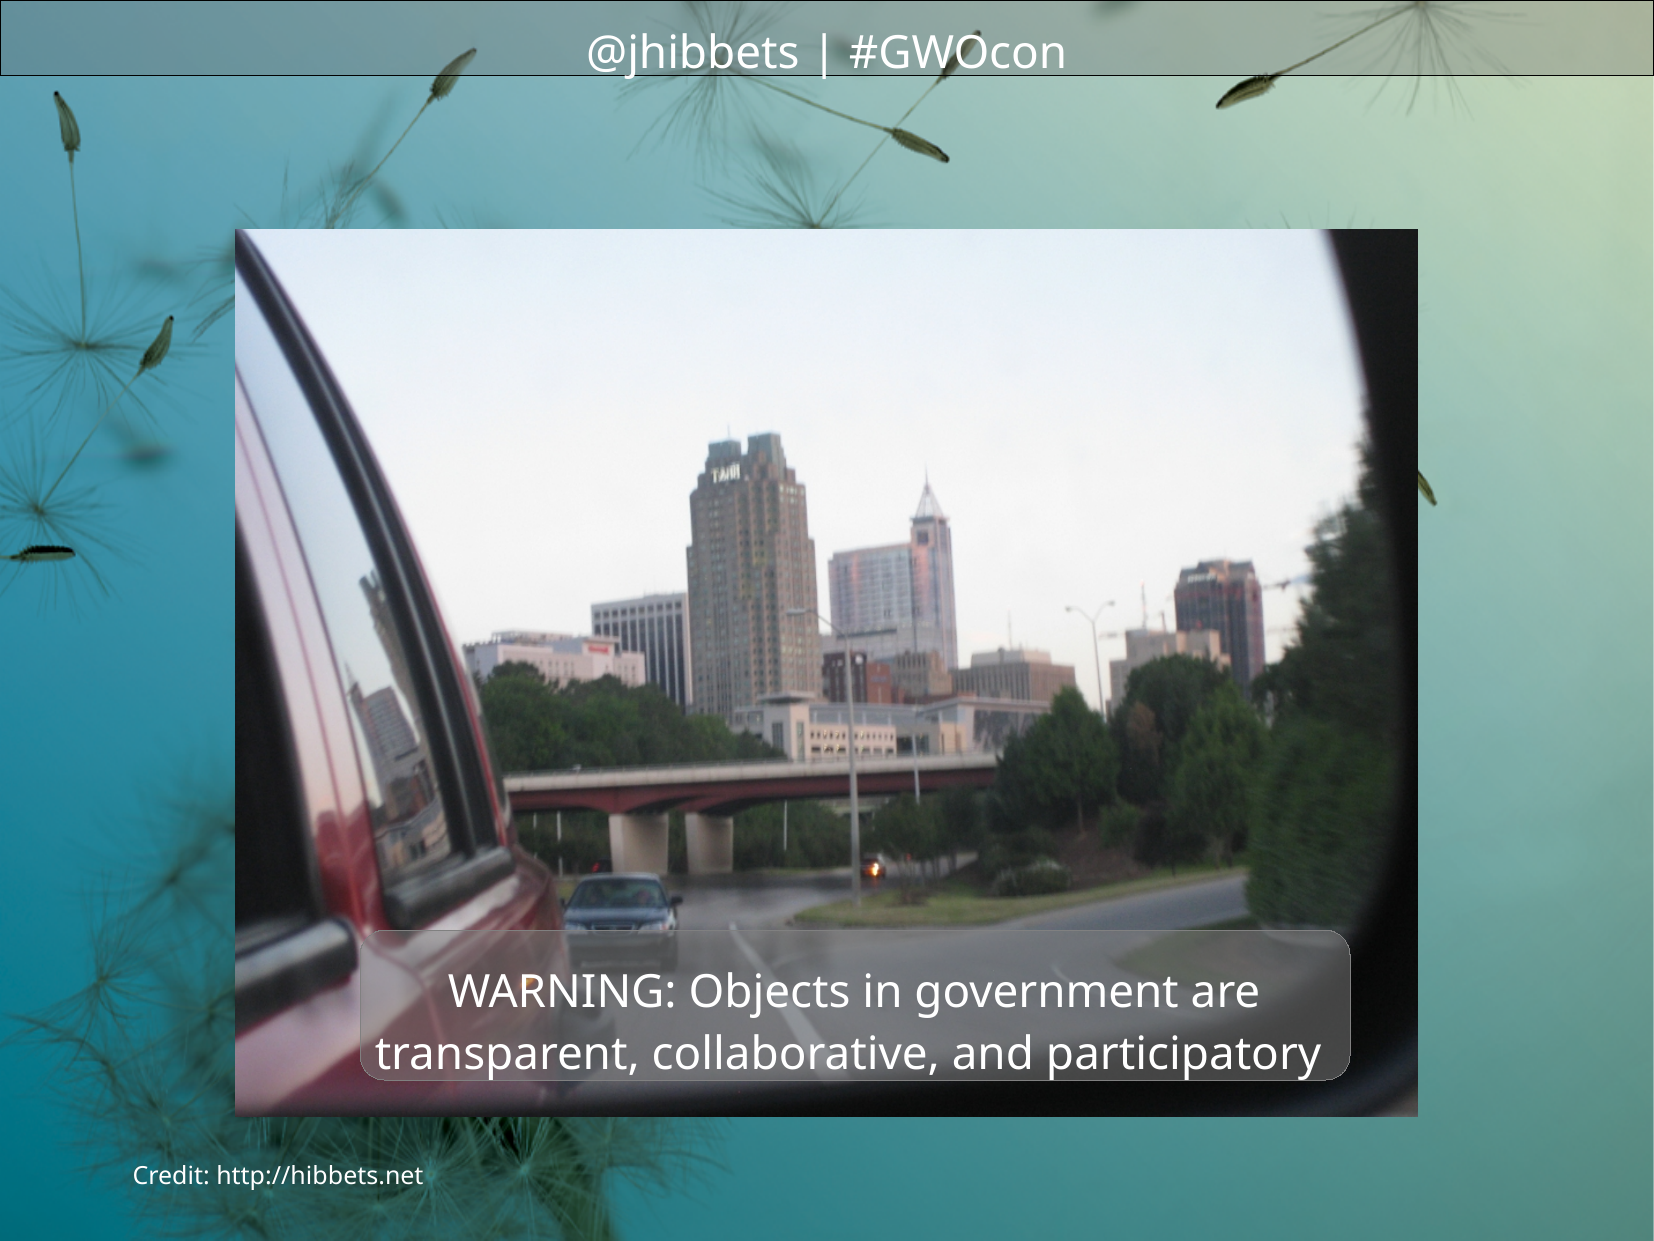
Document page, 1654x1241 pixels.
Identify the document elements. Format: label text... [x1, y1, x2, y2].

picture [0, 76, 1654, 1241]
text_box [363, 1068, 1347, 1081]
text_box WARNING: Objects in government are transparent, collaborative, and participatory [360, 950, 1359, 1068]
text_box Credit: http://hibbets.net [117, 1150, 444, 1194]
text_box [360, 930, 1350, 950]
